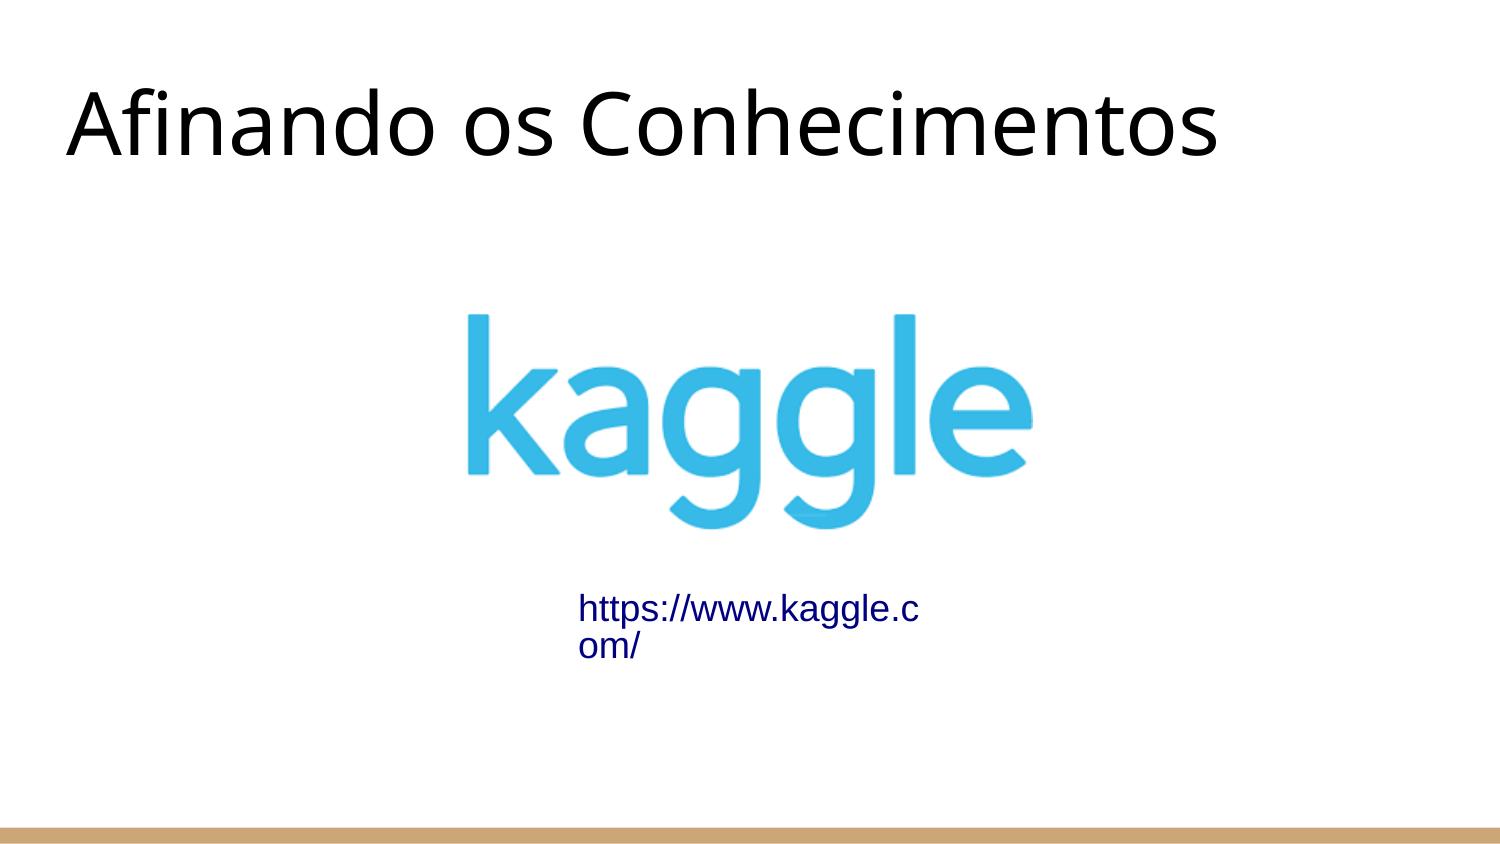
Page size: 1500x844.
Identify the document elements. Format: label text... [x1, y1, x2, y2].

picture [467, 313, 1033, 531]
title Afinando os Conhecimentos [51, 51, 1449, 189]
text_box https://www.kaggle.com/ [563, 568, 937, 638]
